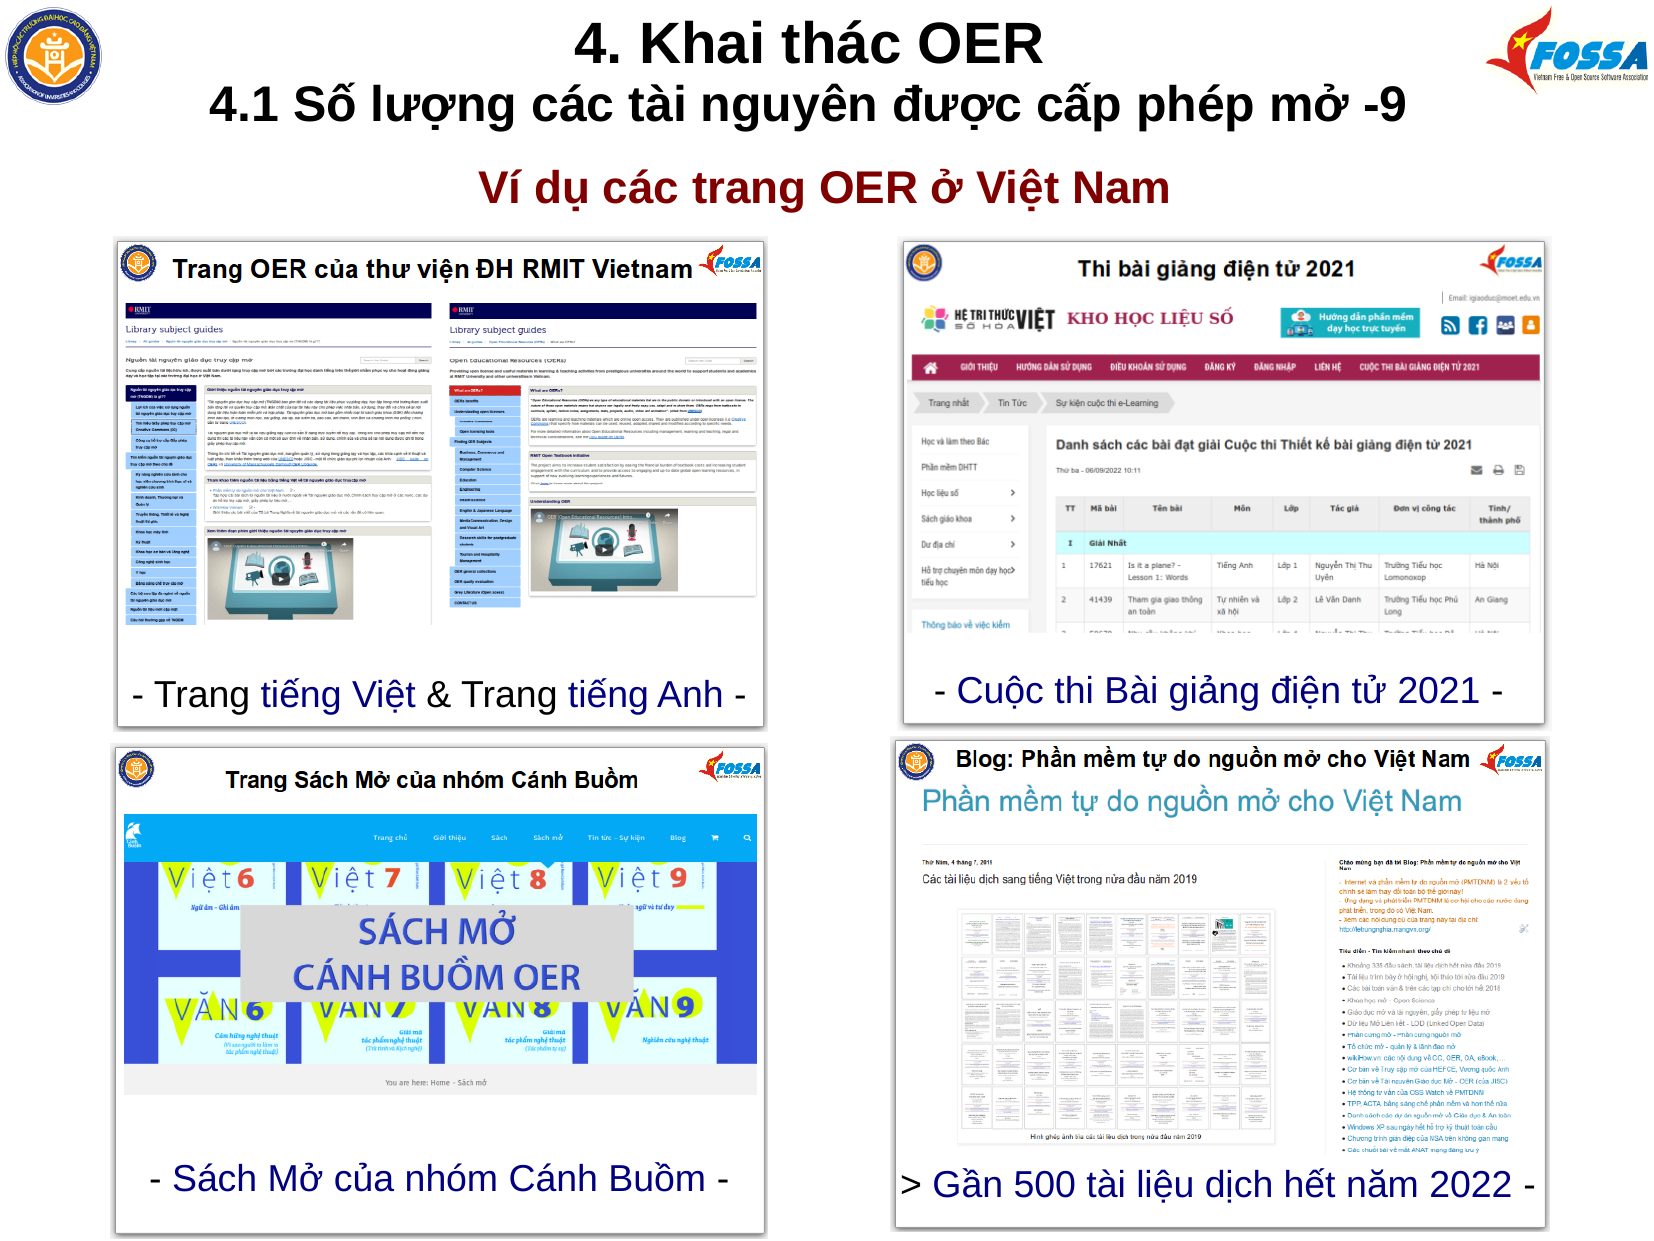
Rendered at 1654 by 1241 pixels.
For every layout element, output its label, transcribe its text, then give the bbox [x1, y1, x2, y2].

picture [890, 736, 1550, 1152]
picture [110, 743, 768, 1146]
picture [1, 5, 65, 107]
picture [1554, 5, 1648, 95]
picture [113, 236, 768, 662]
picture [897, 236, 1552, 731]
text_box - Trang tiếng Việt & Trang tiếng Anh - [96, 662, 794, 724]
picture [890, 1214, 1550, 1232]
text_box > Gần 500 tài liệu dịch hết năm 2022 - [852, 1152, 1595, 1214]
text_box - Cuộc thi Bài giảng điện tử 2021 - [899, 662, 1538, 724]
title 4. Khai thác OER 4.1 Số lượng các tài nguyên được cấp phép mở -9 [65, 1, 1554, 142]
picture [110, 1208, 768, 1239]
text_box Ví dụ các trang OER ở Việt Nam [37, 154, 1613, 225]
picture [113, 724, 768, 732]
text_box - Sách Mở của nhóm Cánh Buồm - [96, 1146, 794, 1208]
